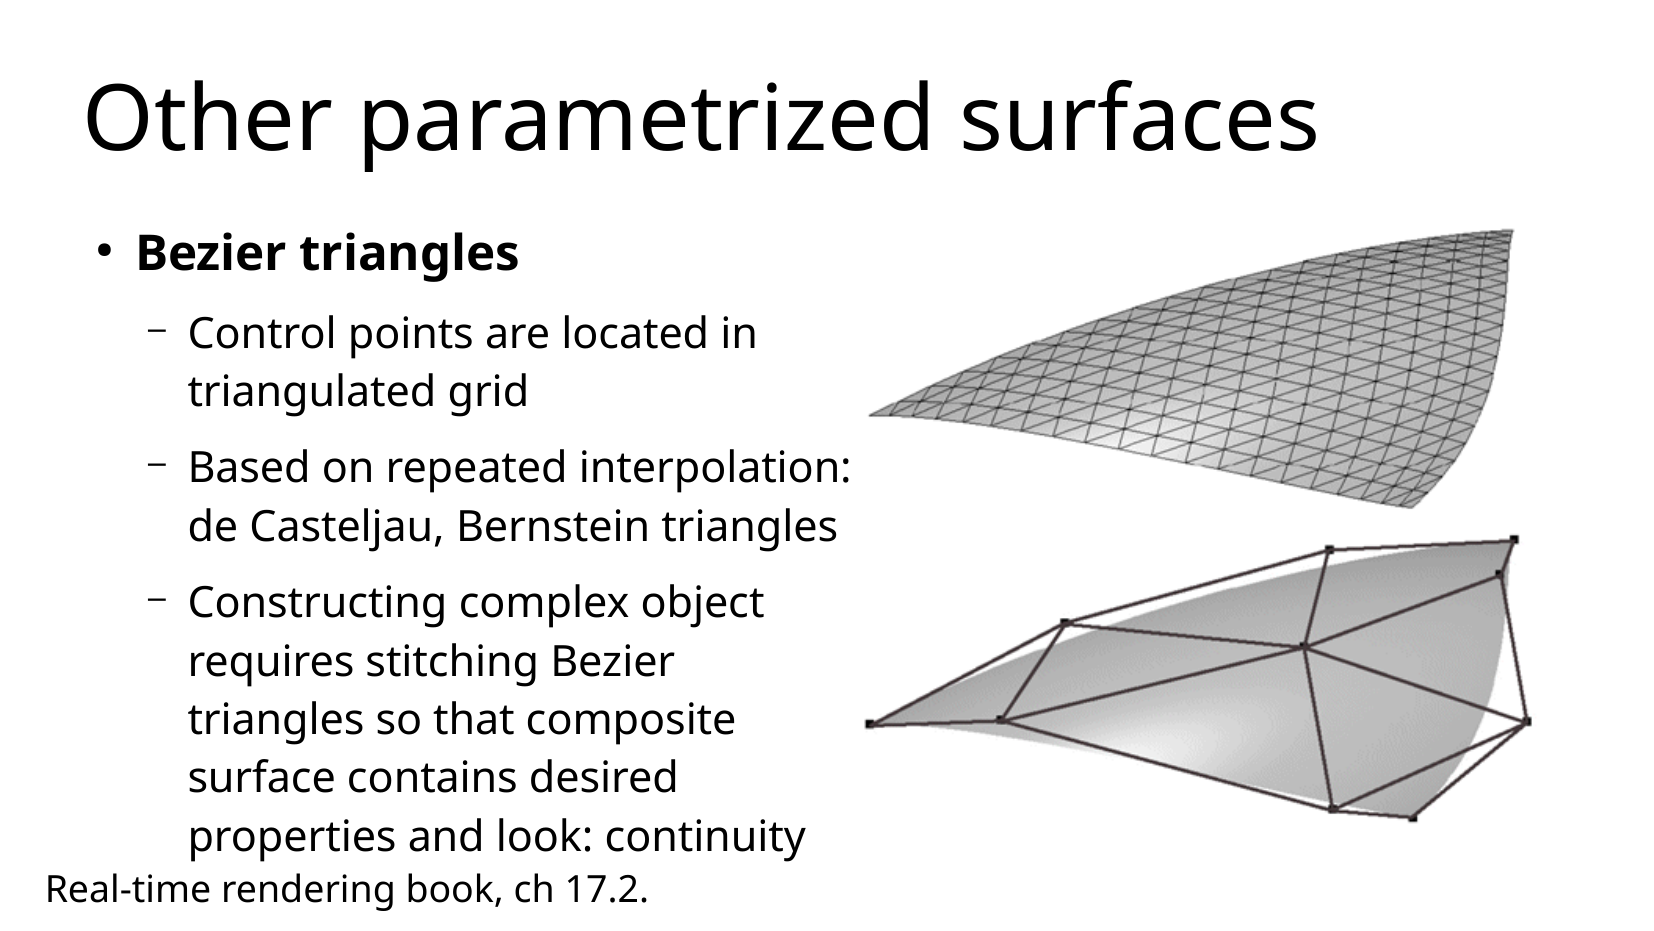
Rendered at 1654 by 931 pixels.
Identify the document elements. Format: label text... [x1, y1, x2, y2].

title Other parametrized surfaces [82, 37, 1571, 193]
picture [863, 226, 1546, 826]
text_box Real-time rendering book, ch 17.2. [30, 855, 1141, 917]
list Bezier triangles Control points are located in triangulated grid Based on repeated interpolation: de Casteljau, Bernstein triangles Constructing complex object requires stitching Bezier triangles so that composite surface contains desired properties and look: continuity [82, 217, 856, 855]
